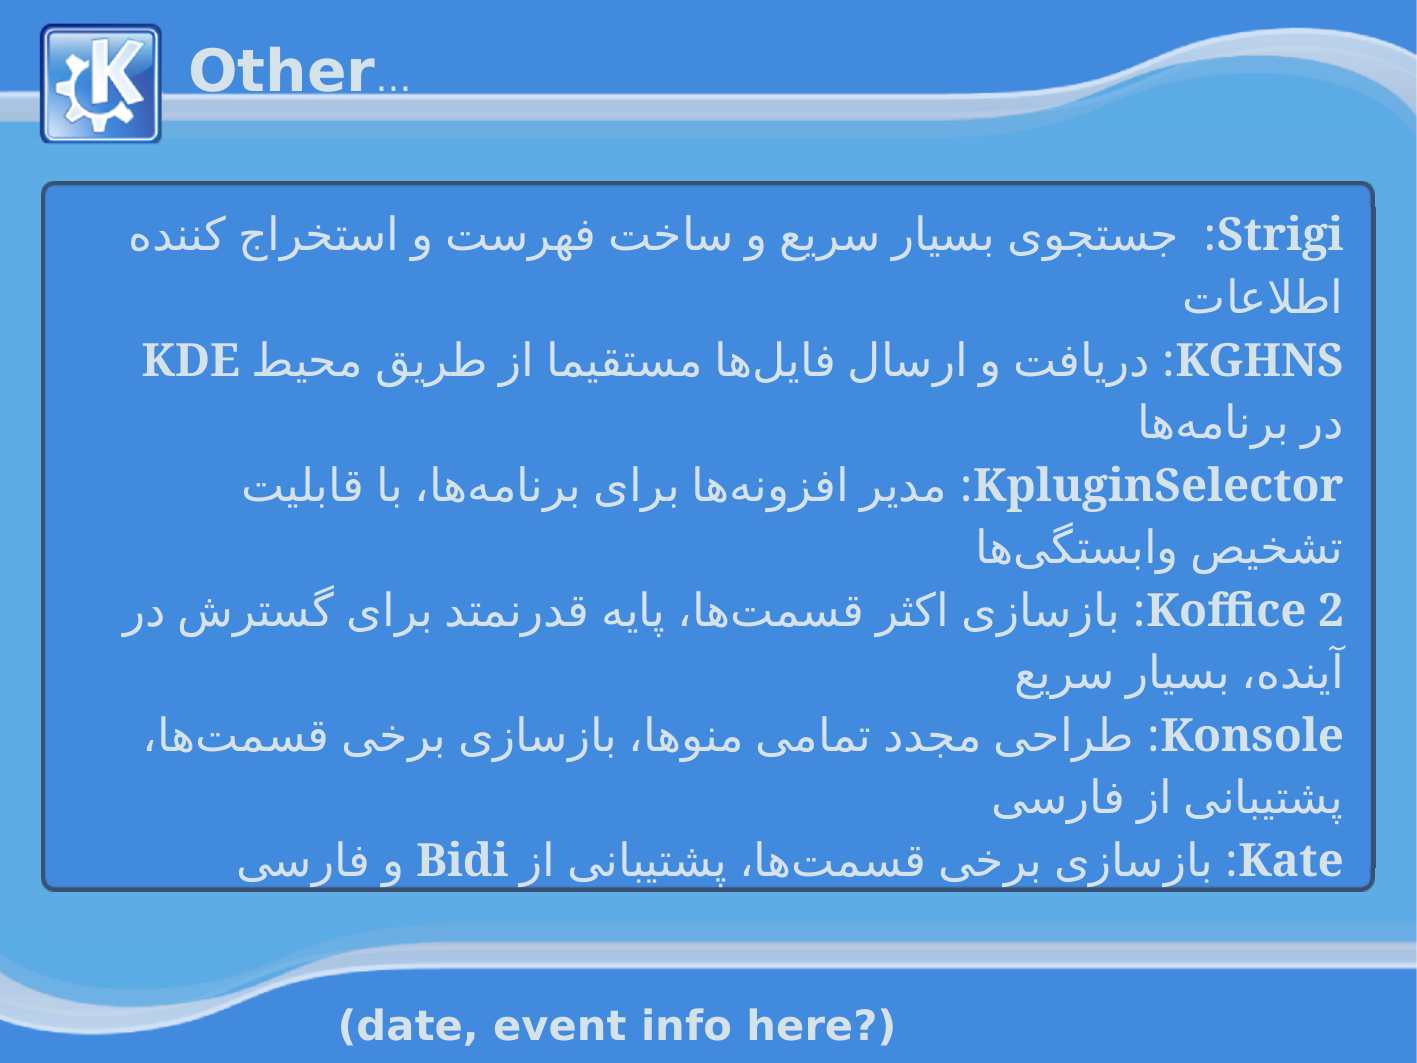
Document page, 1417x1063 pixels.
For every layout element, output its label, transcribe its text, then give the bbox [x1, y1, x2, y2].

picture [0, 0, 1417, 1063]
text_box Strigi: جستجوی بسیار سریع و ساخت فهرست و استخراج کننده اطلاعات KGHNS: دریافت و ارسال فایل‌ها مستقیما از طریق محیط KDE در برنامه‌ها KpluginSelector: مدیر افزونه‌ها برای برنامه‌ها، با قابلیت تشخیص وابستگی‌ها Koffice 2: بازسازی اکثر قسمت‌ها، پایه قدرنمتد برای گسترش در آینده، بسیار سریع Konsole: طراحی مجدد تمامی منو‌ها، بازسازی برخی قسمت‌ها، پشتیبانی از فارسی Kate: بازسازی برخی قسمت‌ها، پشتیبانی از Bidi و فارسی [75, 194, 1359, 654]
text_box ...Other [173, 29, 1051, 113]
